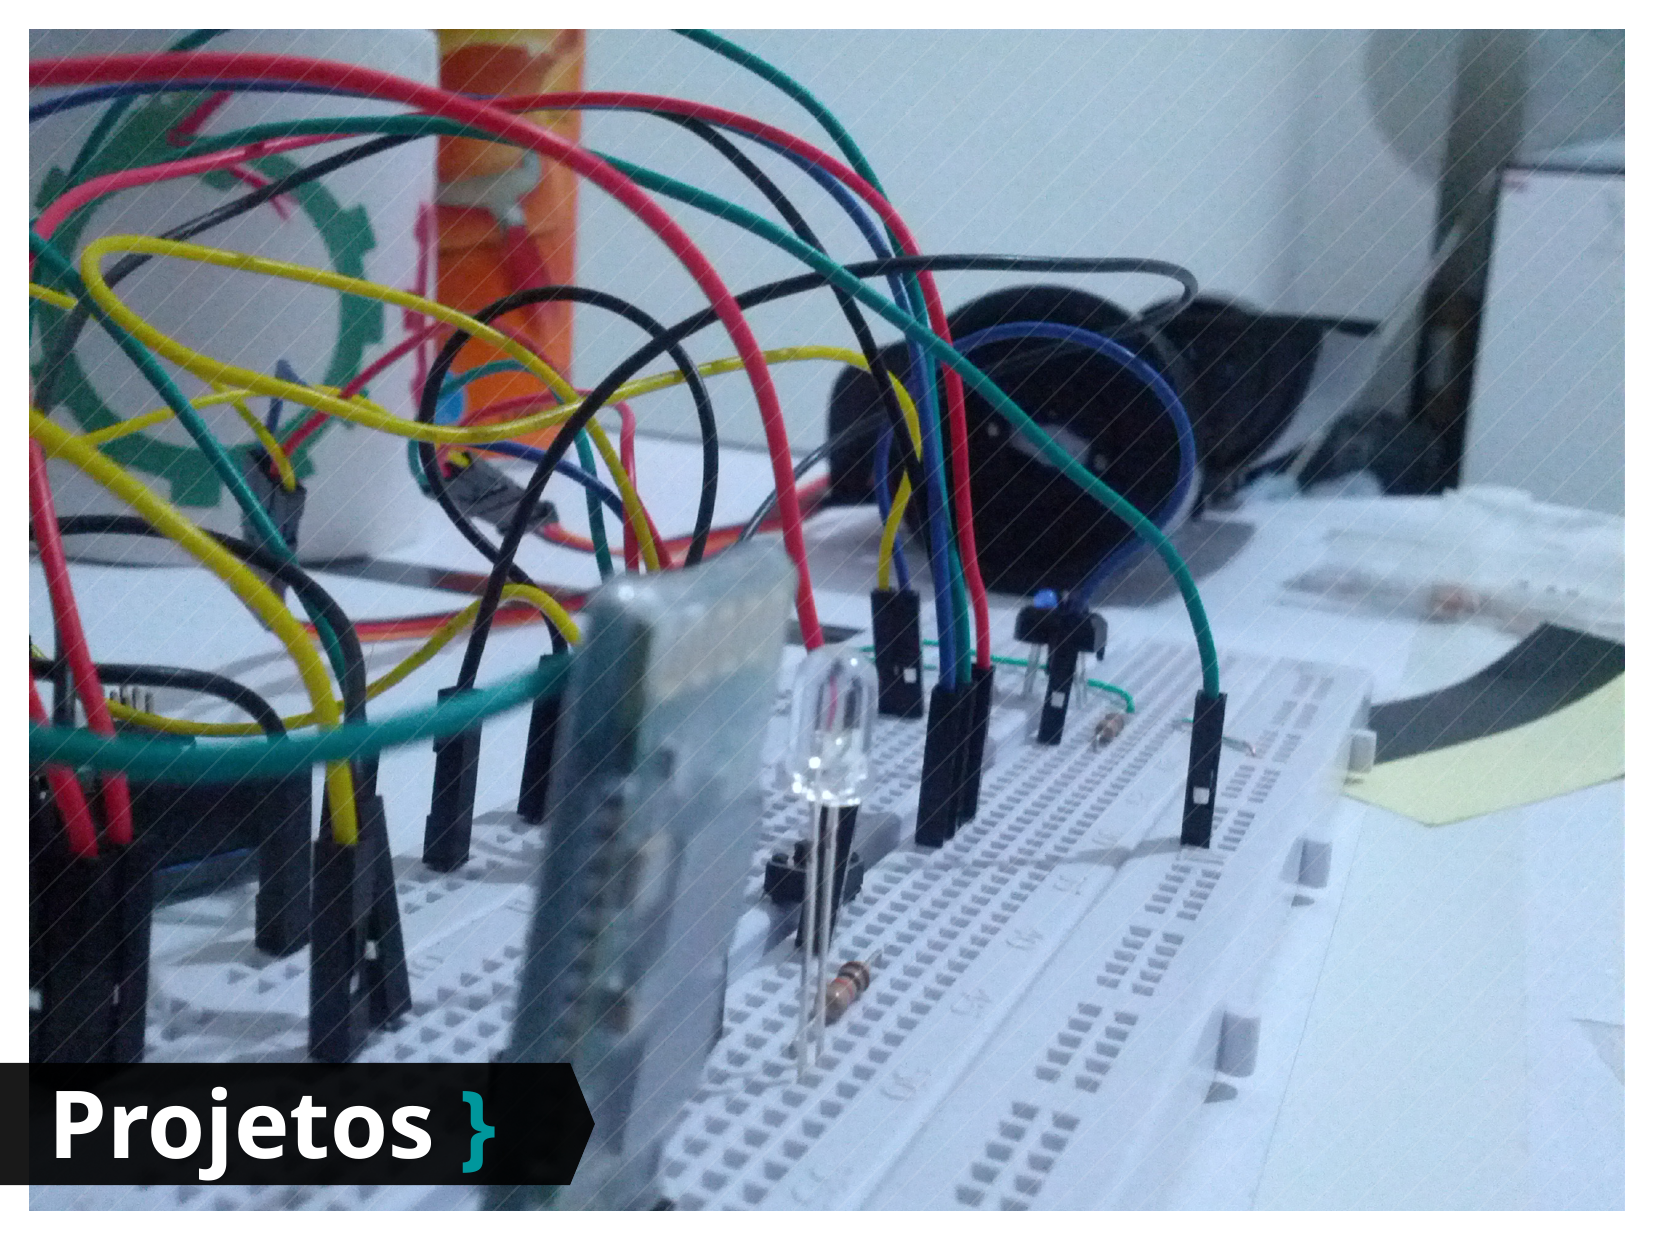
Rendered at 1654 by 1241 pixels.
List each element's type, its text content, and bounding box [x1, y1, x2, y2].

text_box [0, 0, 1649, 1241]
text_box Projetos } [21, 1050, 512, 1186]
